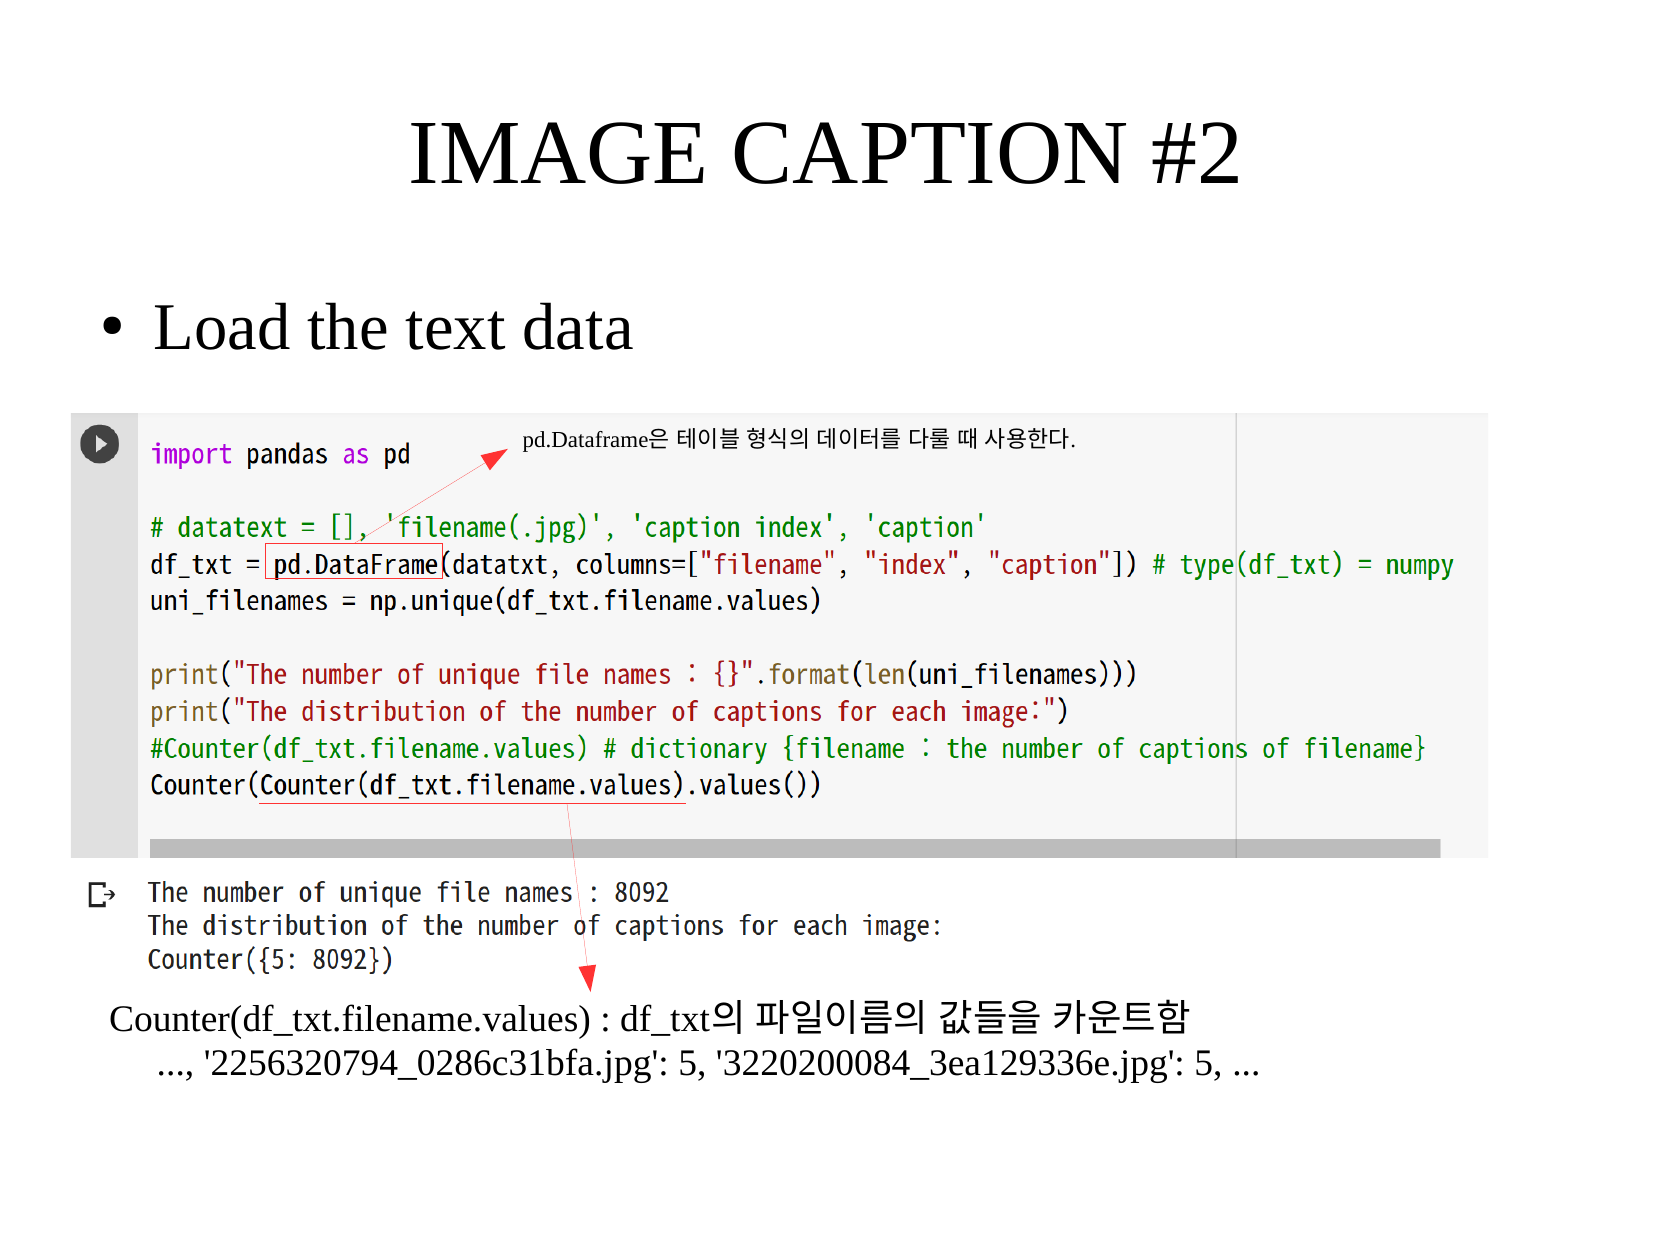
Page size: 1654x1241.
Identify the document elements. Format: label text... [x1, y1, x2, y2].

text_box pd.Dataframe은 테이블 형식의 데이터를 다룰 때 사용한다. [507, 413, 1217, 488]
picture [70, 413, 1489, 981]
list Load the text data [82, 290, 1571, 1010]
title IMAGE CAPTION #2 [82, 49, 1571, 257]
text_box Counter(df_txt.filename.values) : df_txt의 파일이름의 값들을 카운트함 ..., '2256320794_0286c31bfa.jpg': 5, '3220200084_3ea129336e.jpg': 5, ... [94, 980, 1489, 1217]
picture [266, 544, 442, 578]
